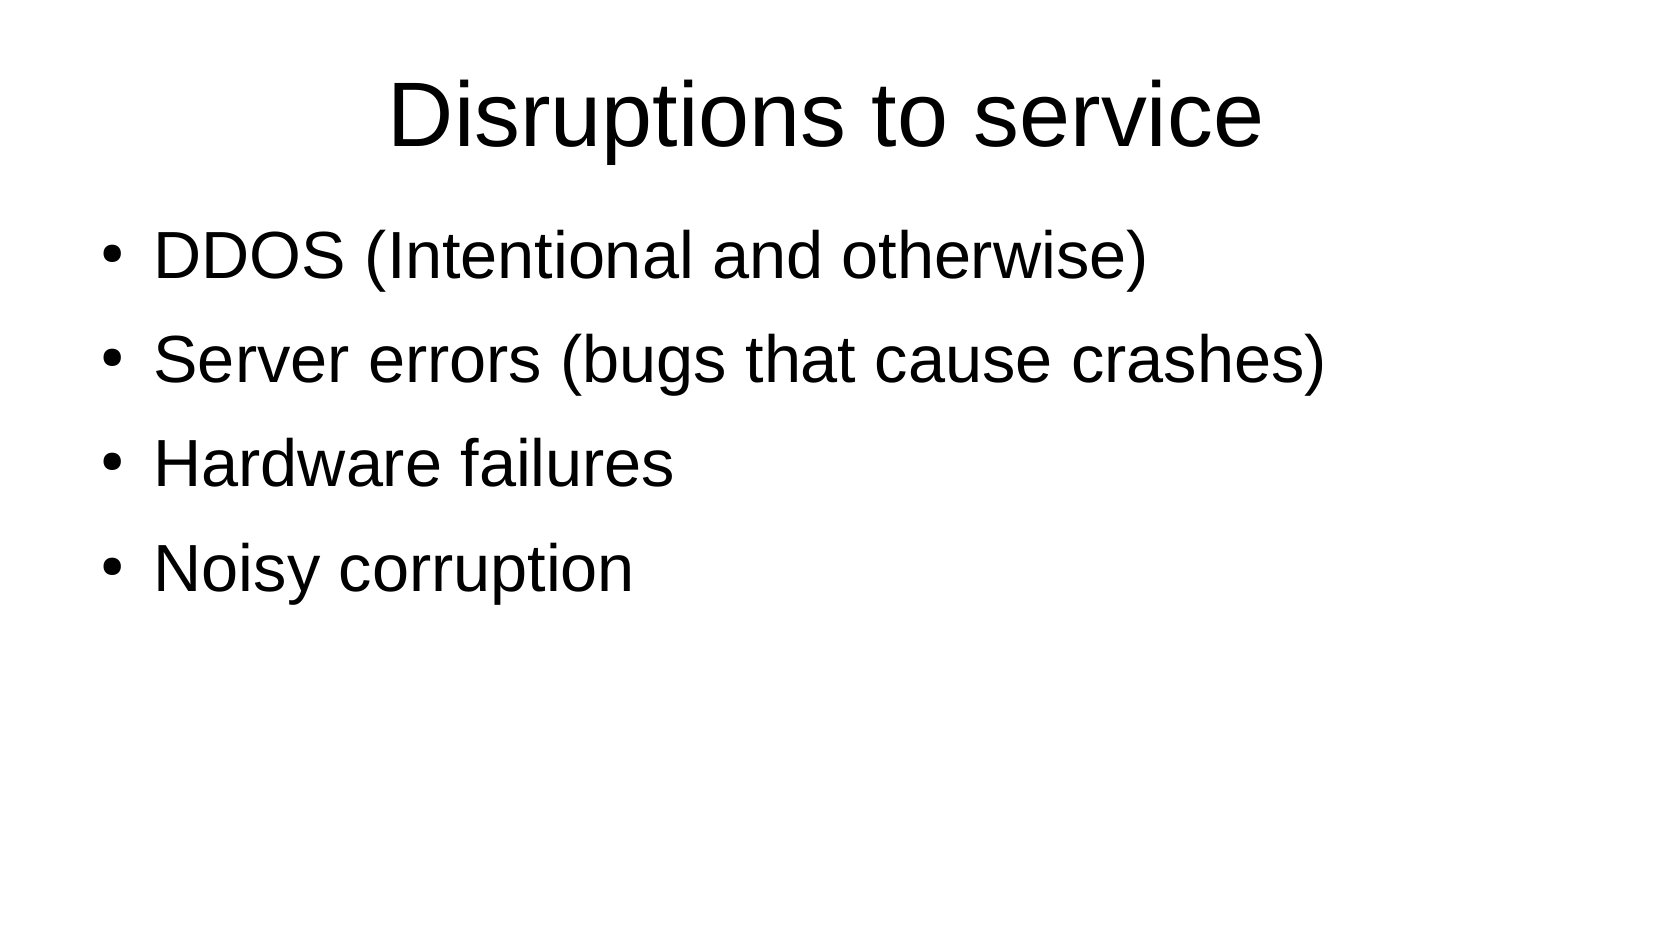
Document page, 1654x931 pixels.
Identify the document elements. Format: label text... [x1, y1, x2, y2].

list DDOS (Intentional and otherwise) Server errors (bugs that cause crashes) Hardware failures Noisy corruption [82, 217, 1571, 758]
title Disruptions to service [82, 37, 1571, 193]
